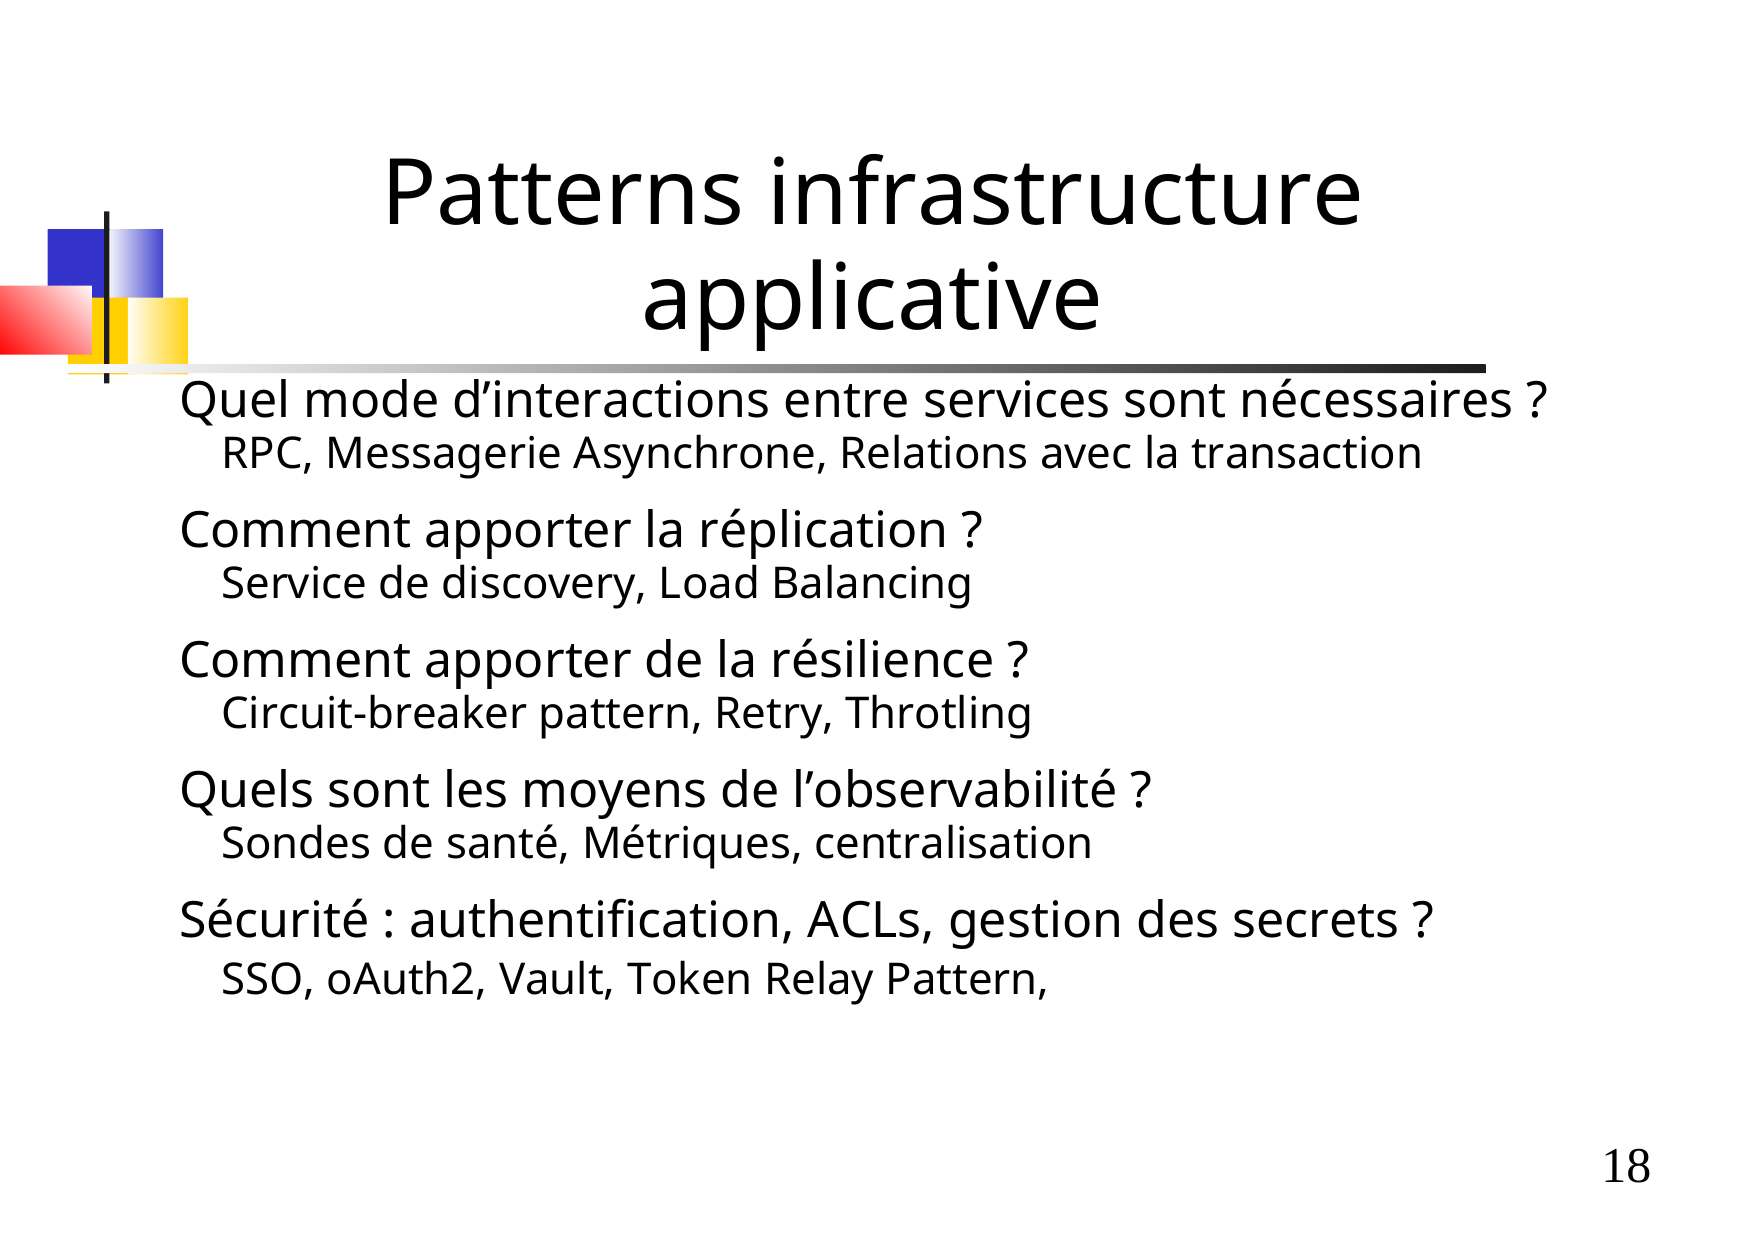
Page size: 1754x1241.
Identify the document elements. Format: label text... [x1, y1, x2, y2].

list Quel mode d’interactions entre services sont nécessaires ? RPC, Messagerie Asynchrone, Relations avec la transaction Comment apporter la réplication ? Service de discovery, Load Balancing Comment apporter de la résilience ? Circuit-breaker pattern, Retry, Throtling Quels sont les moyens de l’observabilité ? Sondes de santé, Métriques, centralisation Sécurité : authentification, ACLs, gestion des secrets ? SSO, oAuth2, Vault, Token Relay Pattern, [179, 371, 1567, 1091]
title Patterns infrastructure applicative [179, 139, 1567, 351]
